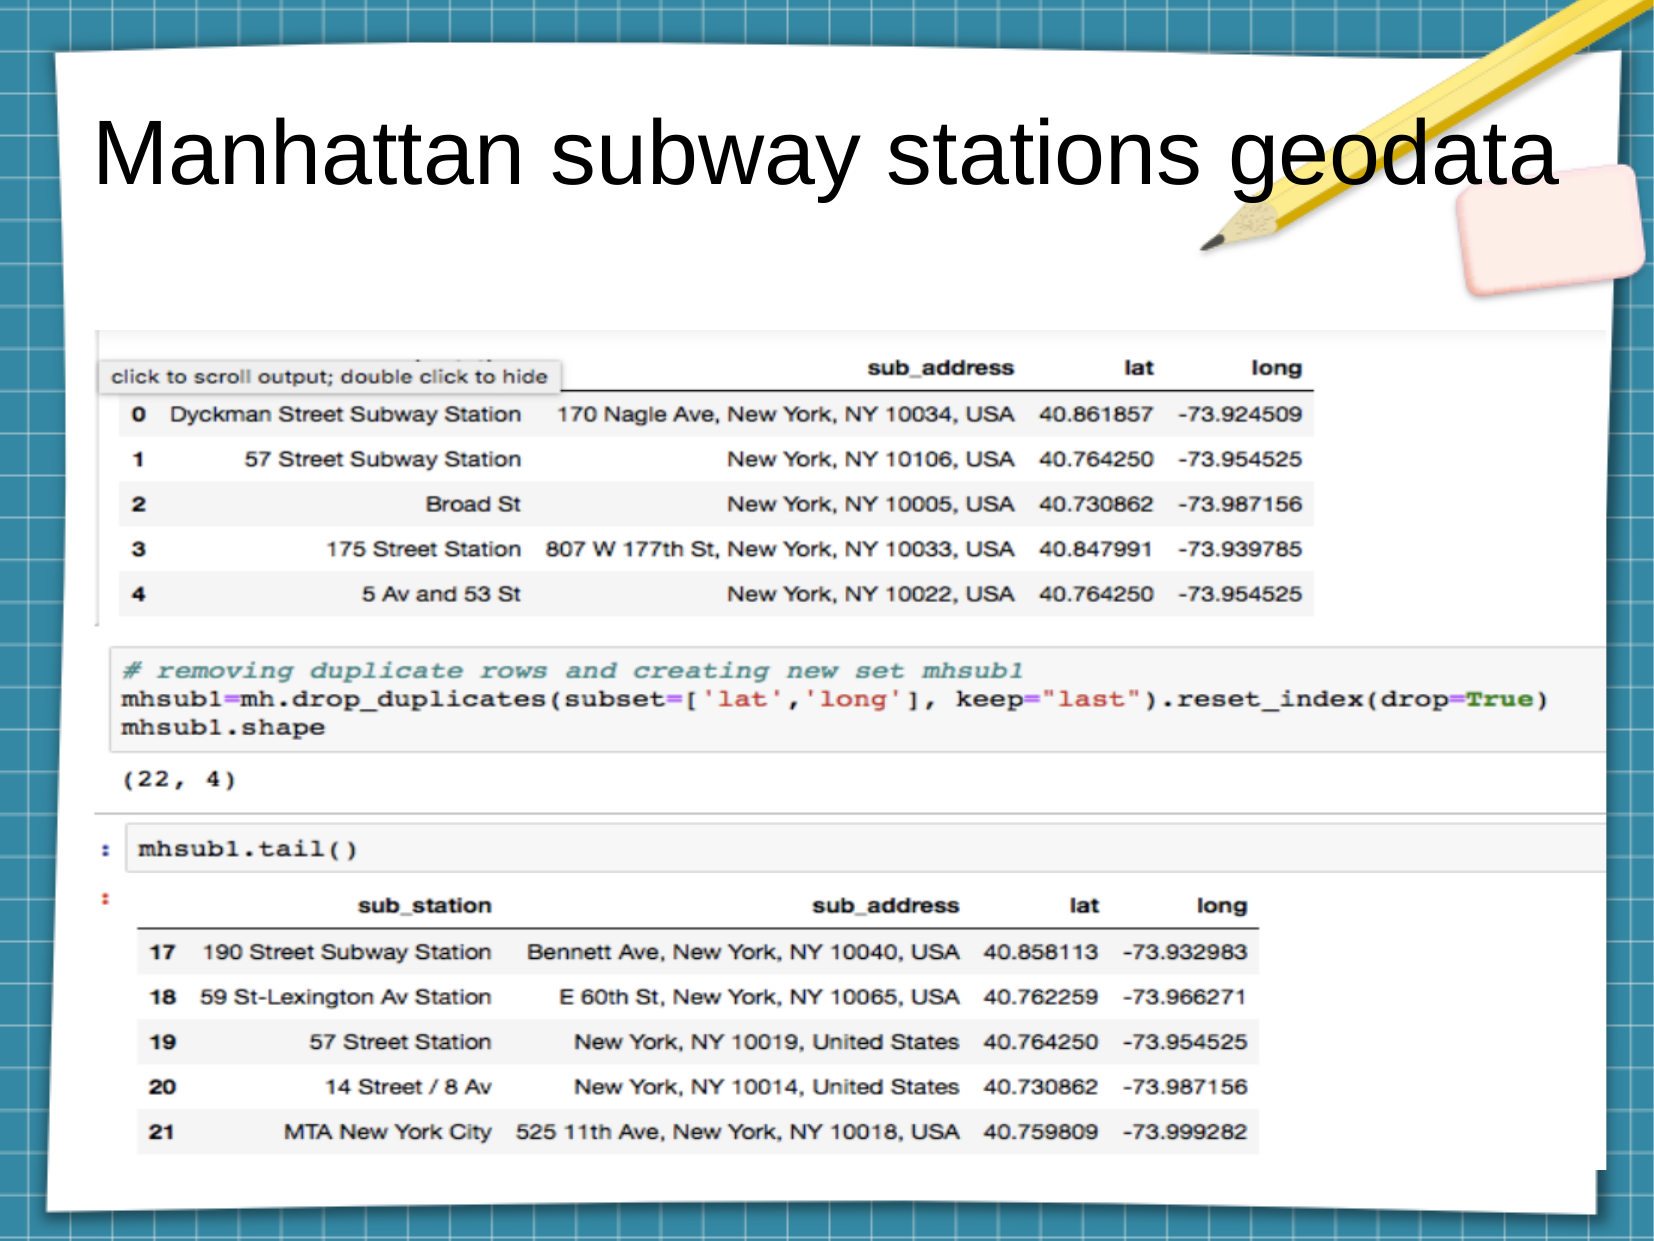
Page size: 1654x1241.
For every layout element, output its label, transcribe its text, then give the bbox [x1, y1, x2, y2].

picture [0, 0, 1654, 1241]
title Manhattan subway stations geodata [82, 49, 1571, 257]
